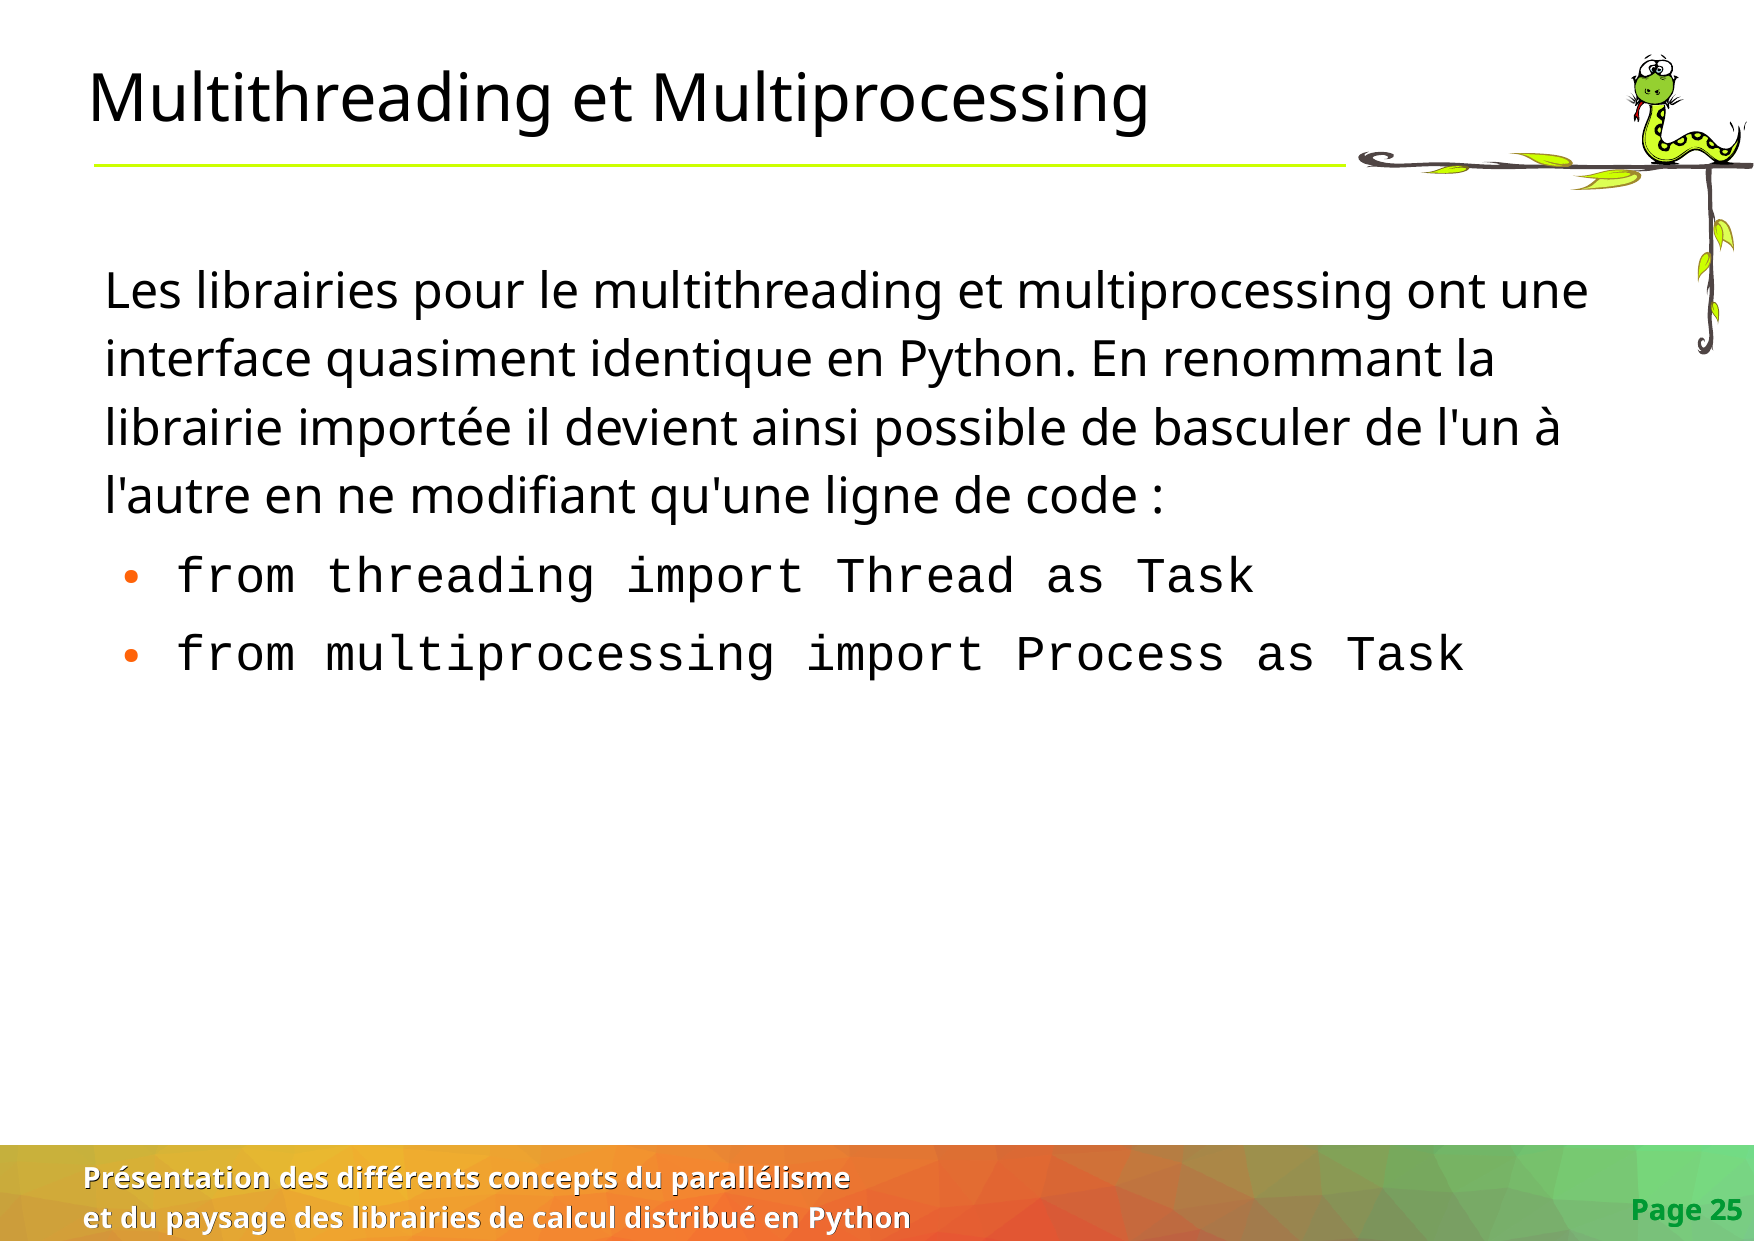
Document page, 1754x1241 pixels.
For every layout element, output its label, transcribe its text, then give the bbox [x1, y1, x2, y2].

picture [0, 1145, 1754, 1241]
list Les librairies pour le multithreading et multiprocessing ont une interface quasiment identique en Python. En renommant la librairie importée il devient ainsi possible de basculer de l'un à l'autre en ne modifiant qu'une ligne de code : from threading import Thread as Task from multiprocessing import Process as Task [104, 255, 1684, 1070]
title Multithreading et Multiprocessing [87, 31, 1667, 160]
